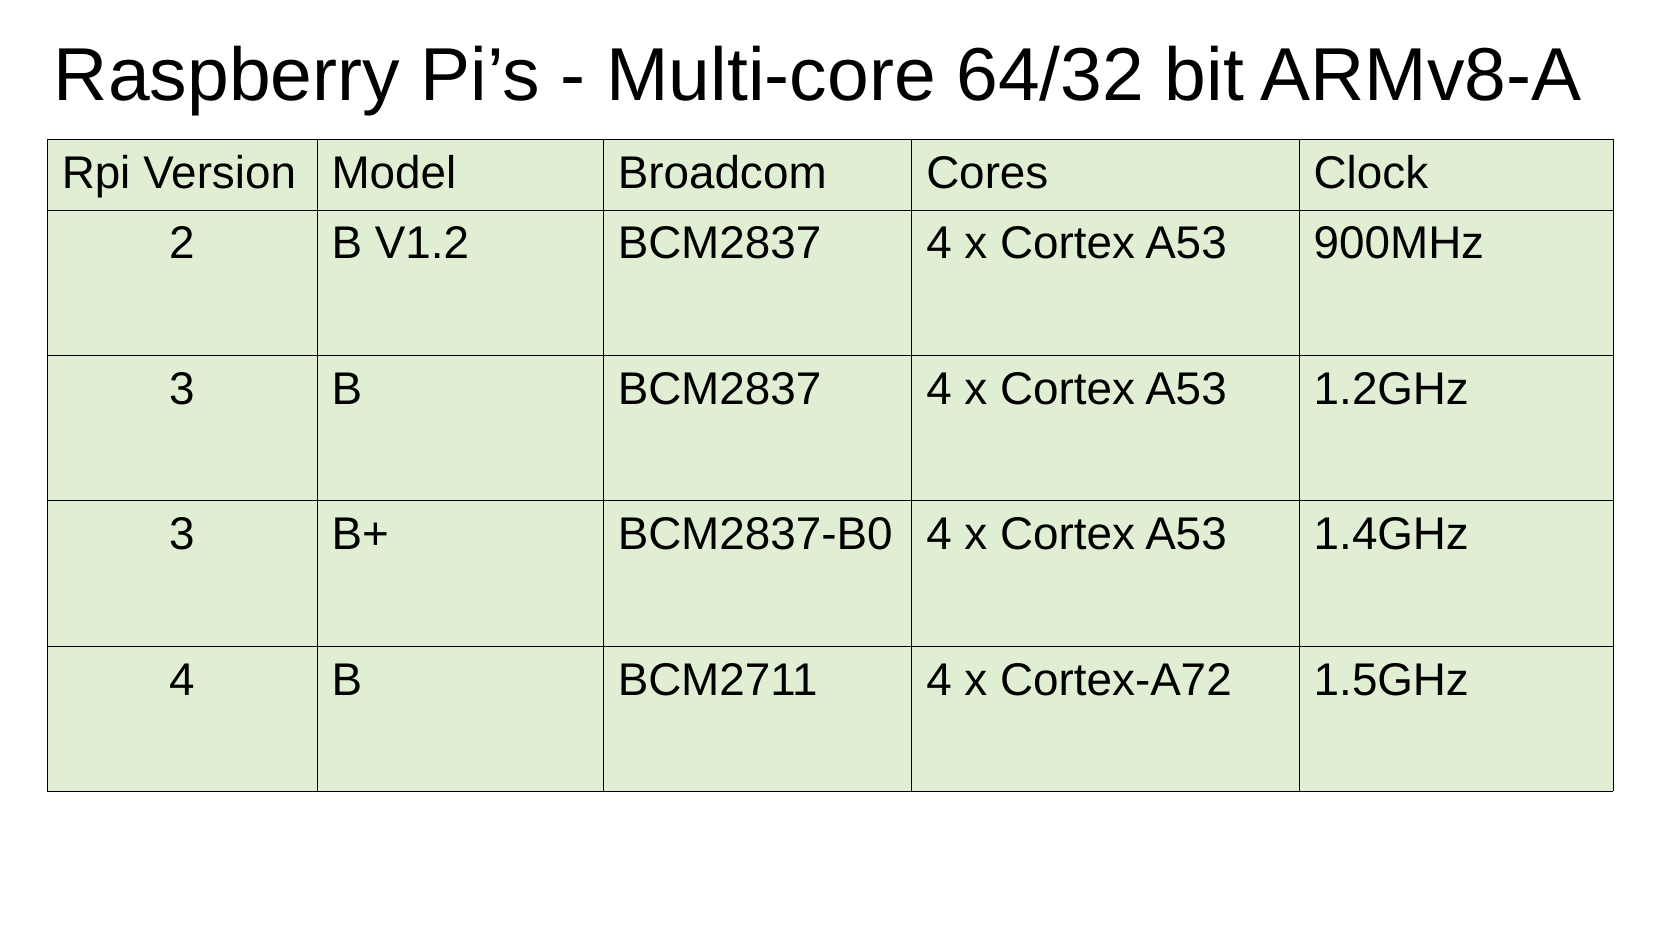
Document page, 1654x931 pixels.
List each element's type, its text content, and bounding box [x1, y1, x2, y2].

table_cell 900MHz [1300, 211, 1613, 355]
table_cell BCM2711 [604, 647, 911, 791]
table_cell 3 [48, 356, 317, 500]
table_header Cores [912, 140, 1299, 210]
title Raspberry Pi’s - Multi-core 64/32 bit ARMv8-A [29, 23, 1625, 127]
table_cell 1.4GHz [1300, 501, 1613, 646]
table_cell B+ [318, 501, 603, 646]
table_header Rpi Version [48, 140, 317, 210]
table_cell 2 [48, 211, 317, 355]
table_header Clock [1300, 140, 1613, 210]
table_cell 4 x Cortex A53 [912, 211, 1299, 355]
table_cell 4 x Cortex A53 [912, 356, 1299, 500]
table_cell BCM2837 [604, 211, 911, 355]
table_header Model [318, 140, 603, 210]
table_cell B [318, 356, 603, 500]
table_cell 4 x Cortex A53 [912, 501, 1299, 646]
table_cell BCM2837-B0 [604, 501, 911, 646]
table_cell B [318, 647, 603, 791]
table_cell 4 [48, 647, 317, 791]
table_cell 4 x Cortex-A72 [912, 647, 1299, 791]
table_cell B V1.2 [318, 211, 603, 355]
table_cell 3 [48, 501, 317, 646]
table_cell BCM2837 [604, 356, 911, 500]
table_cell 1.2GHz [1300, 356, 1613, 500]
table_cell 1.5GHz [1300, 647, 1613, 791]
table_header Broadcom [604, 140, 911, 210]
